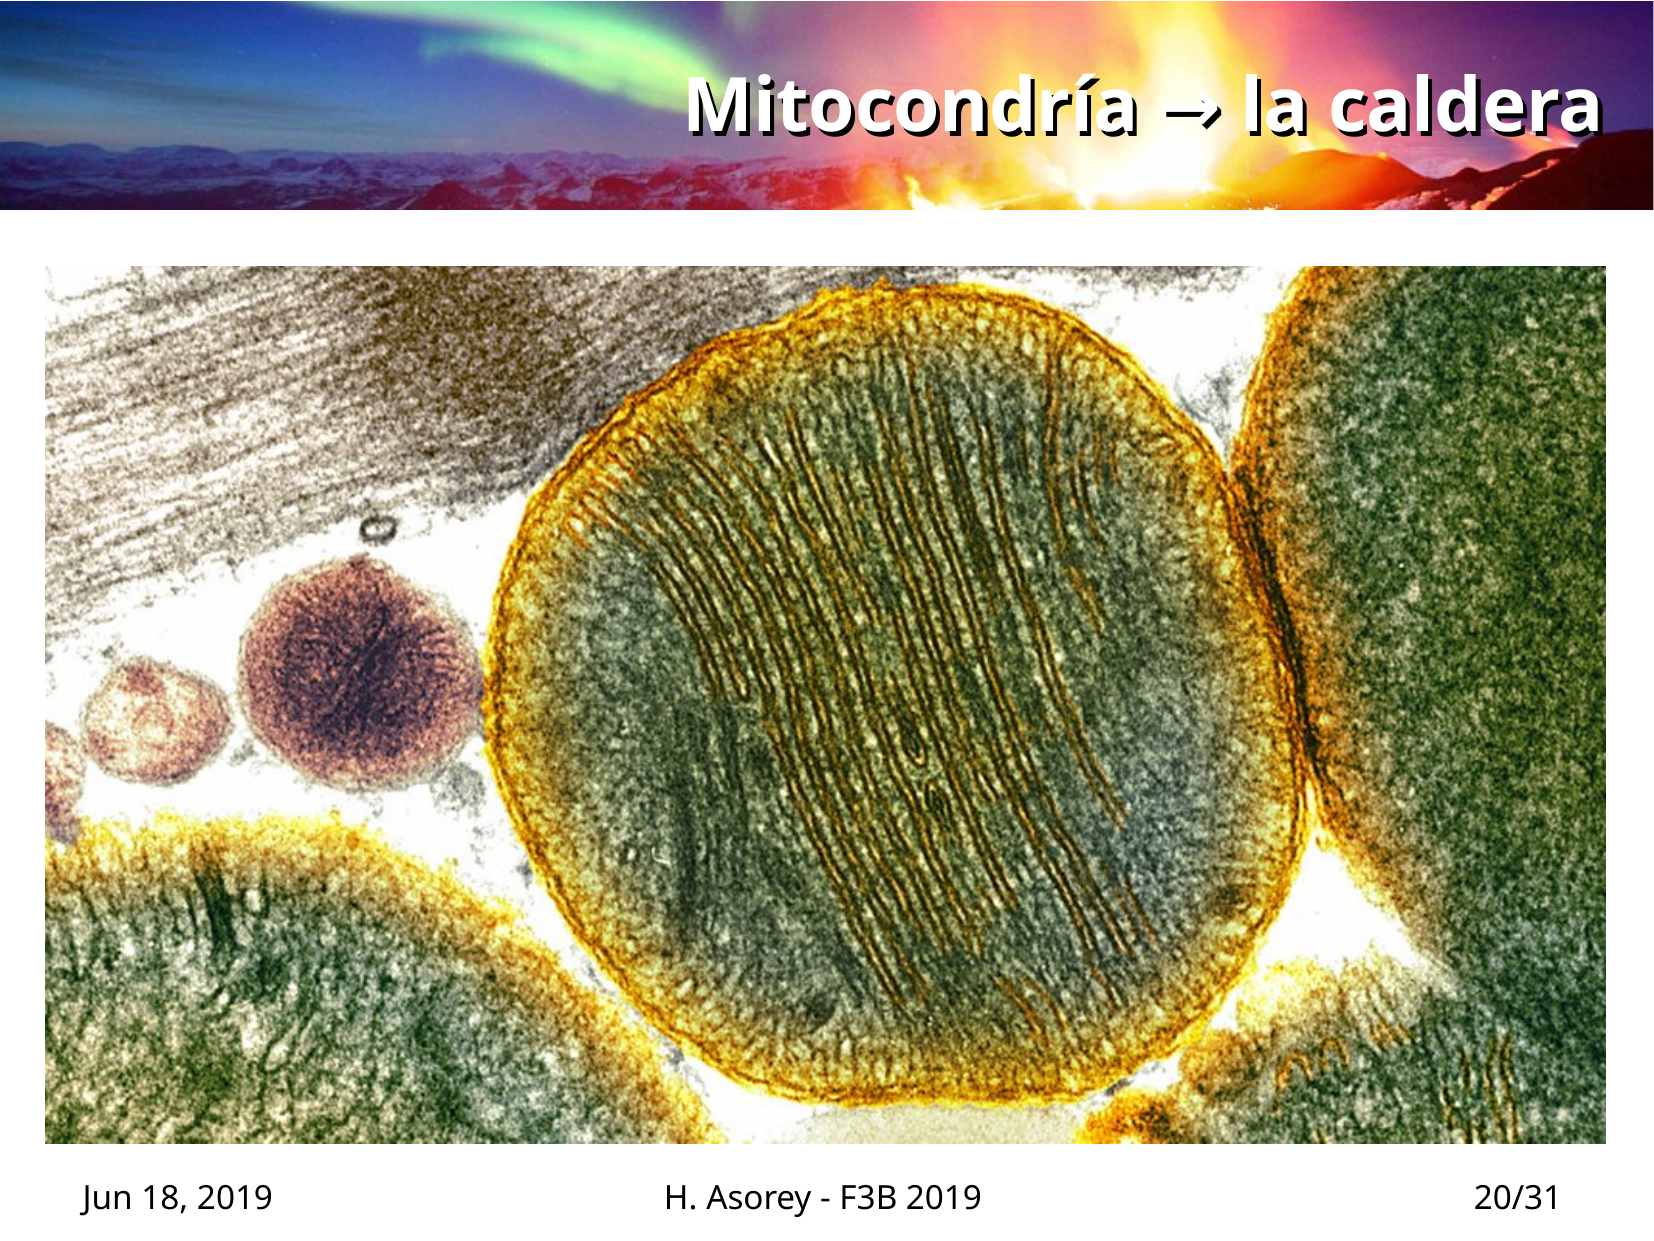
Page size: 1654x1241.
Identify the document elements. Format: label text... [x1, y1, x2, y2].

picture [0, 1, 1654, 210]
picture [45, 266, 1606, 1144]
title Mitocondría → la caldera [45, 15, 1606, 191]
